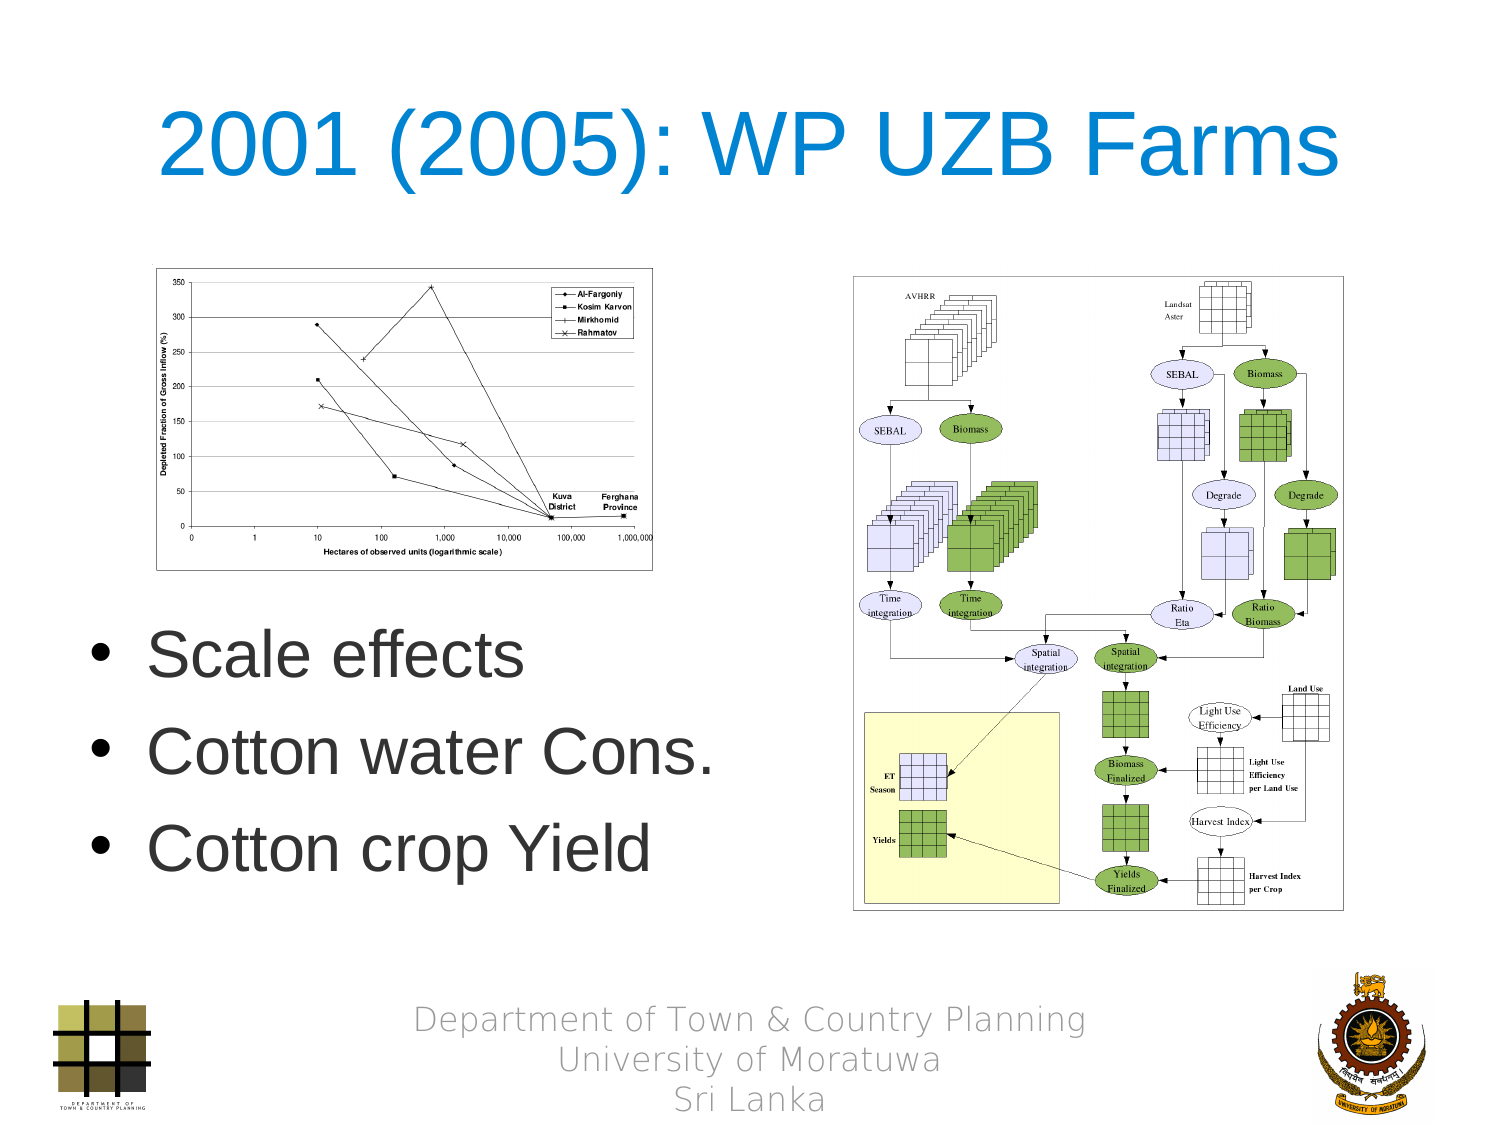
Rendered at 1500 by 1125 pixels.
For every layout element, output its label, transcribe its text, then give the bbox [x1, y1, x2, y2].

title 2001 (2005): WP UZB Farms [75, 45, 1426, 233]
picture [53, 1000, 151, 1110]
list Scale effects Cotton water Cons. Cotton crop Yield [75, 603, 734, 915]
picture [151, 262, 657, 574]
picture [846, 262, 1346, 915]
picture [1312, 966, 1435, 1125]
